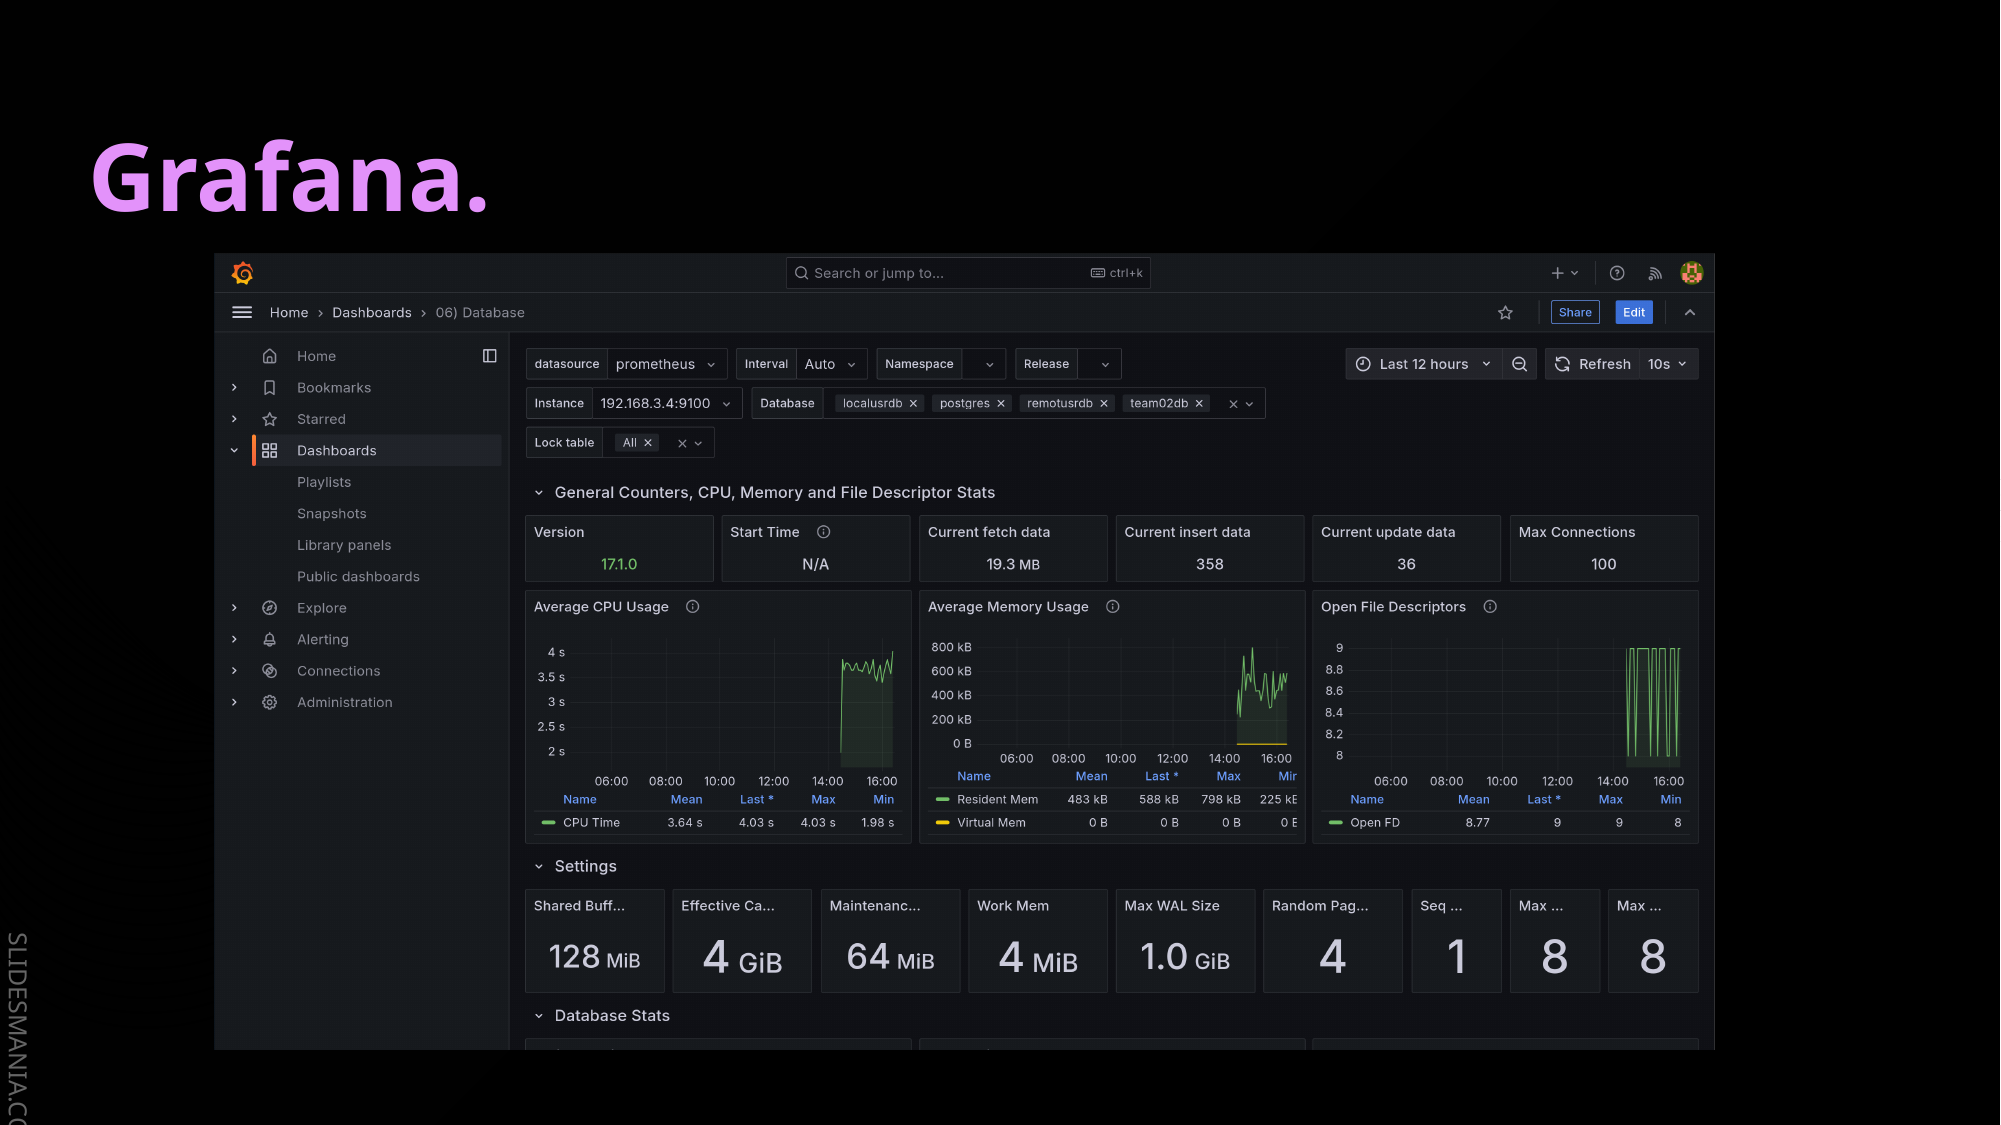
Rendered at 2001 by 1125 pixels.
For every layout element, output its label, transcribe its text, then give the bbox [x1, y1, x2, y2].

title Grafana. [68, 97, 1932, 223]
picture [214, 253, 1715, 1051]
